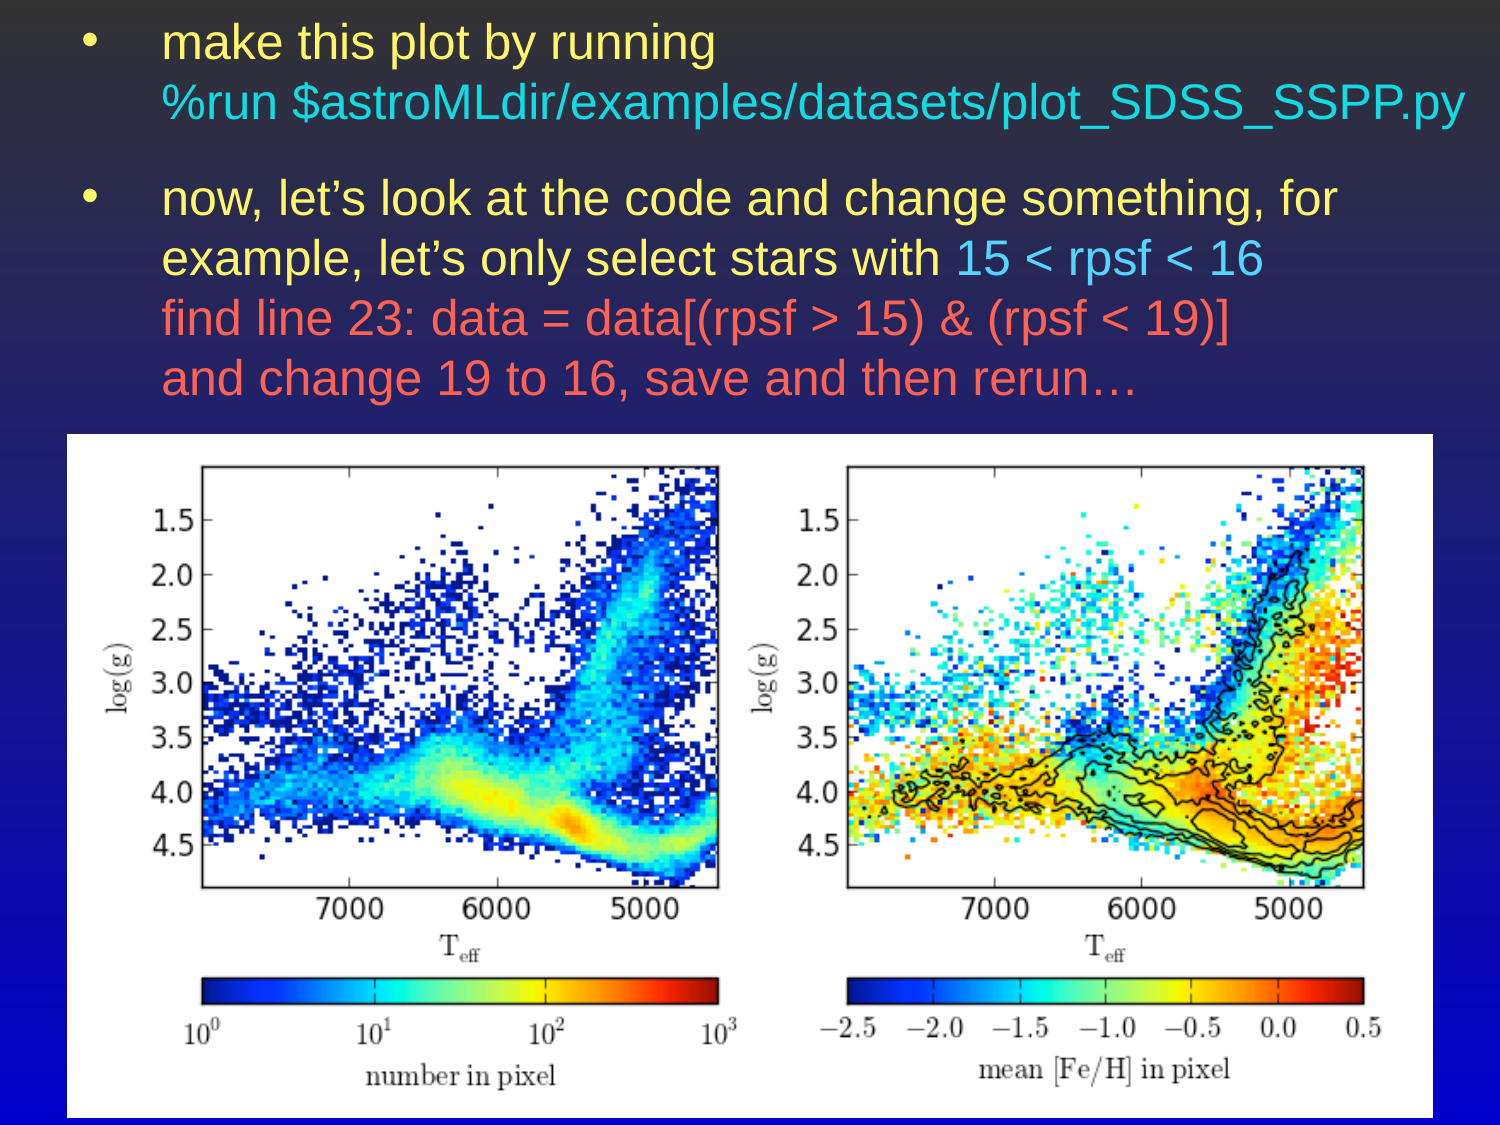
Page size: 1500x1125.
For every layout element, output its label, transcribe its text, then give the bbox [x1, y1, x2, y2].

picture [67, 482, 1433, 1118]
list make this plot by running %run $astroMLdir/examples/datasets/plot_SDSS_SSPP.py now, let’s look at the code and change something, for example, let’s only select stars with 15 < rpsf < 16 find line 23: data = data[(rpsf > 15) & (rpsf < 19)] and change 19 to 16, save and then rerun… [0, 0, 1489, 482]
